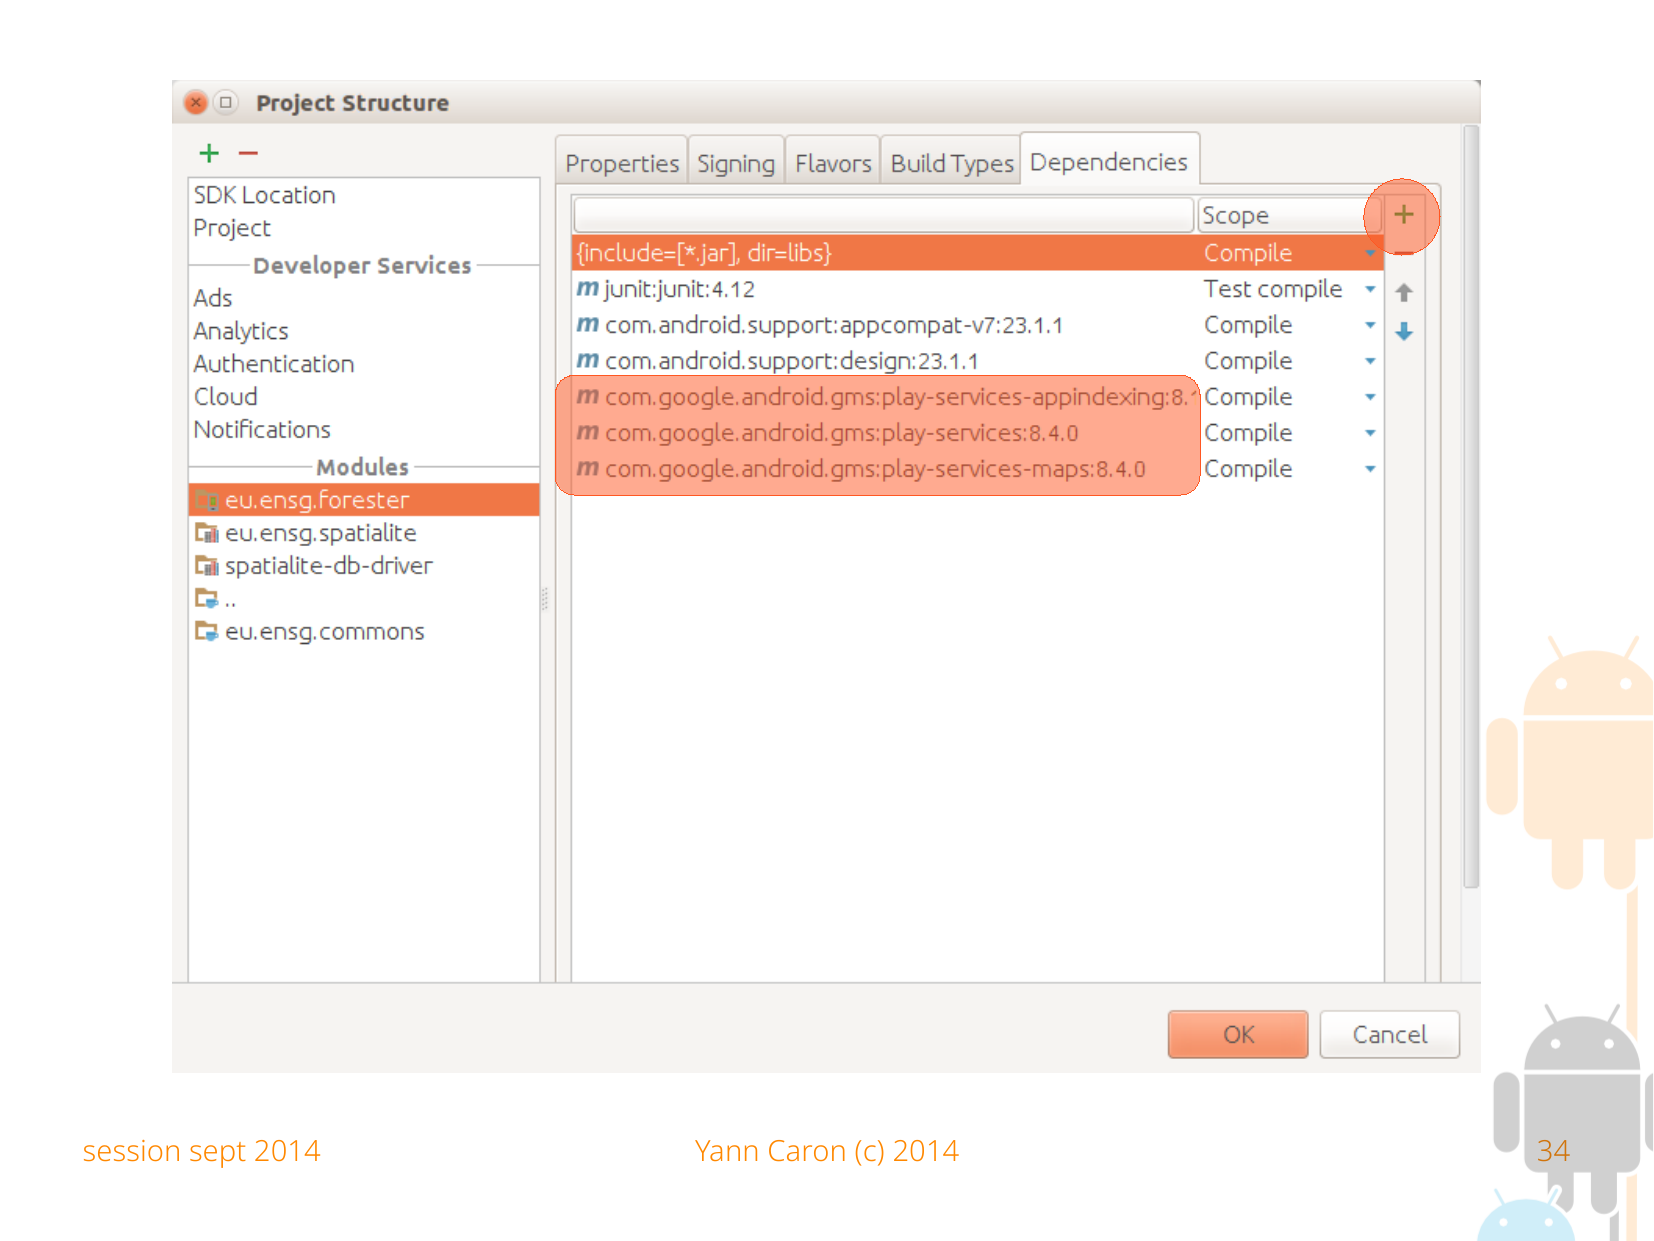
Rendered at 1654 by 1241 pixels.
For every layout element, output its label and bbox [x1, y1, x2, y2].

picture [172, 80, 1654, 1241]
text_box [555, 375, 1201, 496]
text_box [1363, 178, 1441, 256]
